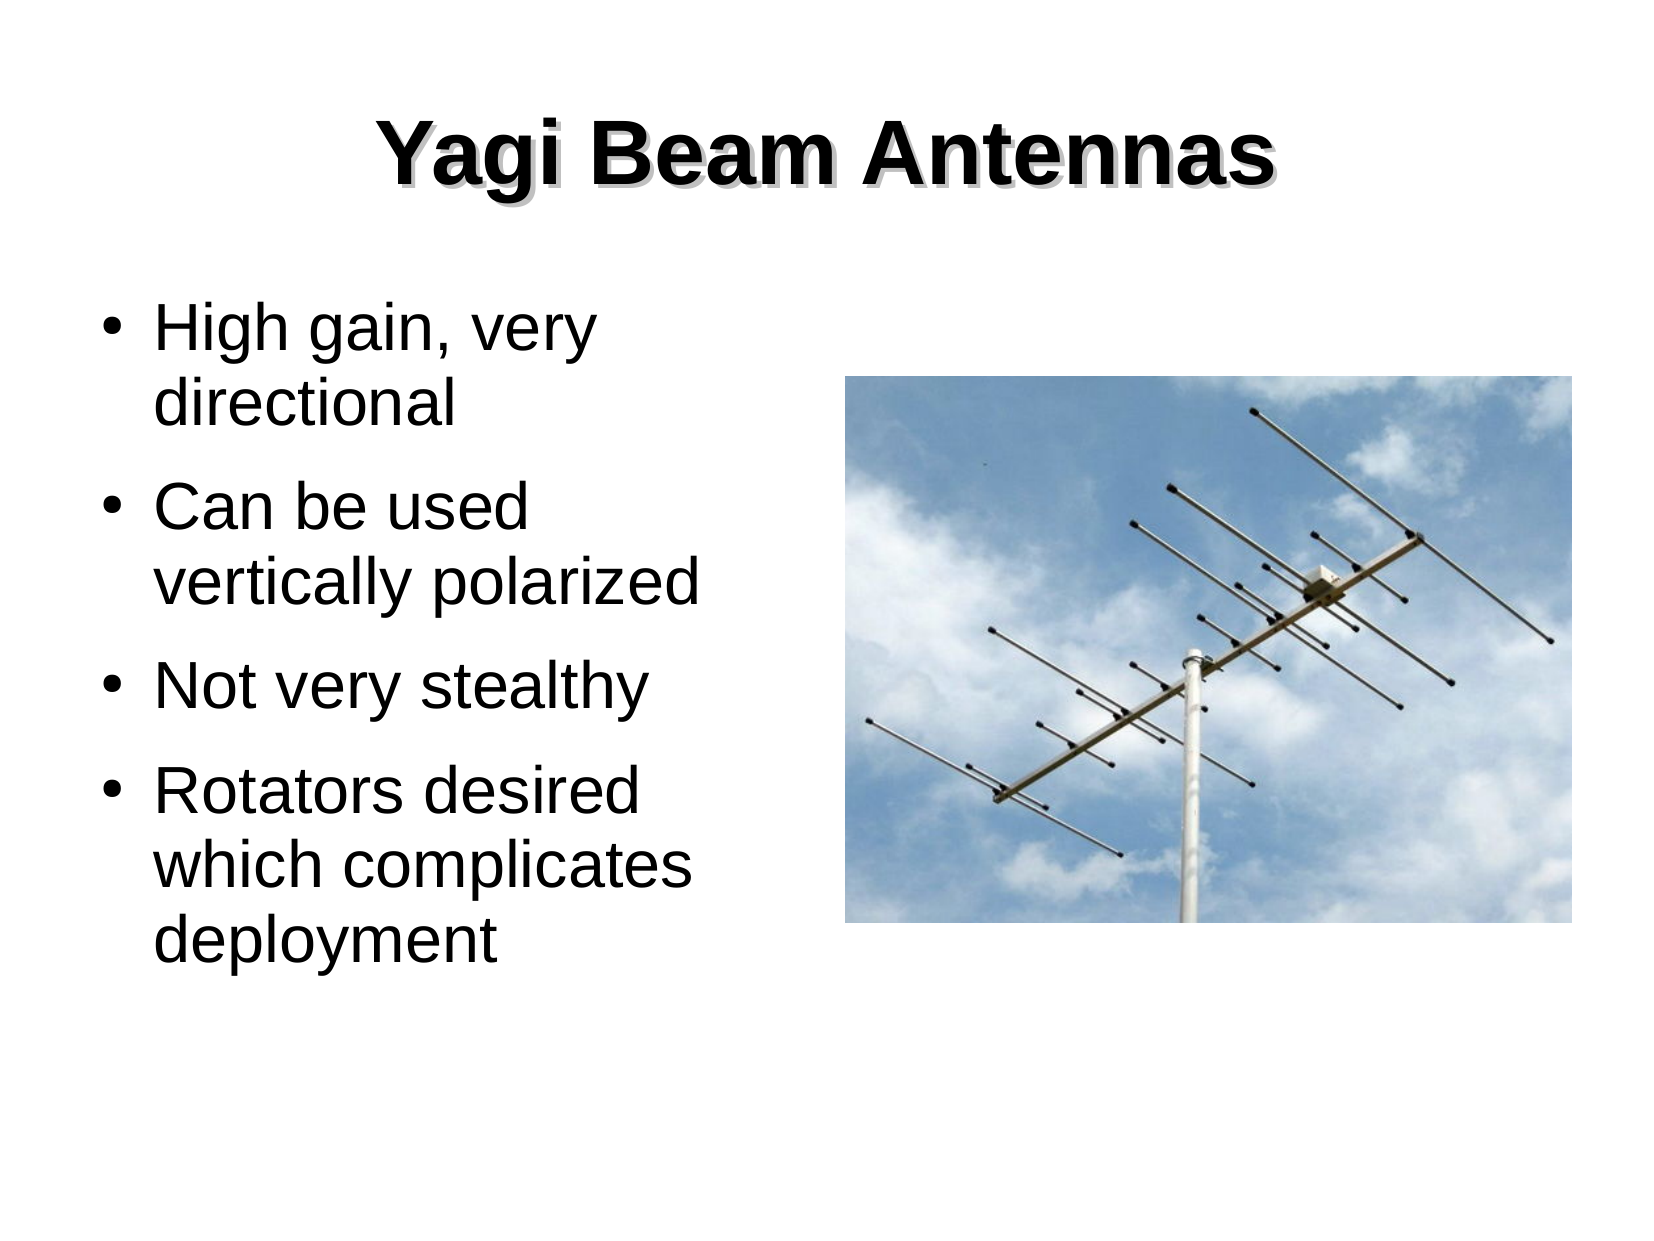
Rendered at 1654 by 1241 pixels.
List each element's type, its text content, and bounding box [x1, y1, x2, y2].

picture [845, 376, 1572, 923]
list High gain, very directional Can be used vertically polarized Not very stealthy Rotators desired which complicates deployment [82, 290, 809, 1010]
title Yagi Beam Antennas [82, 49, 1571, 257]
